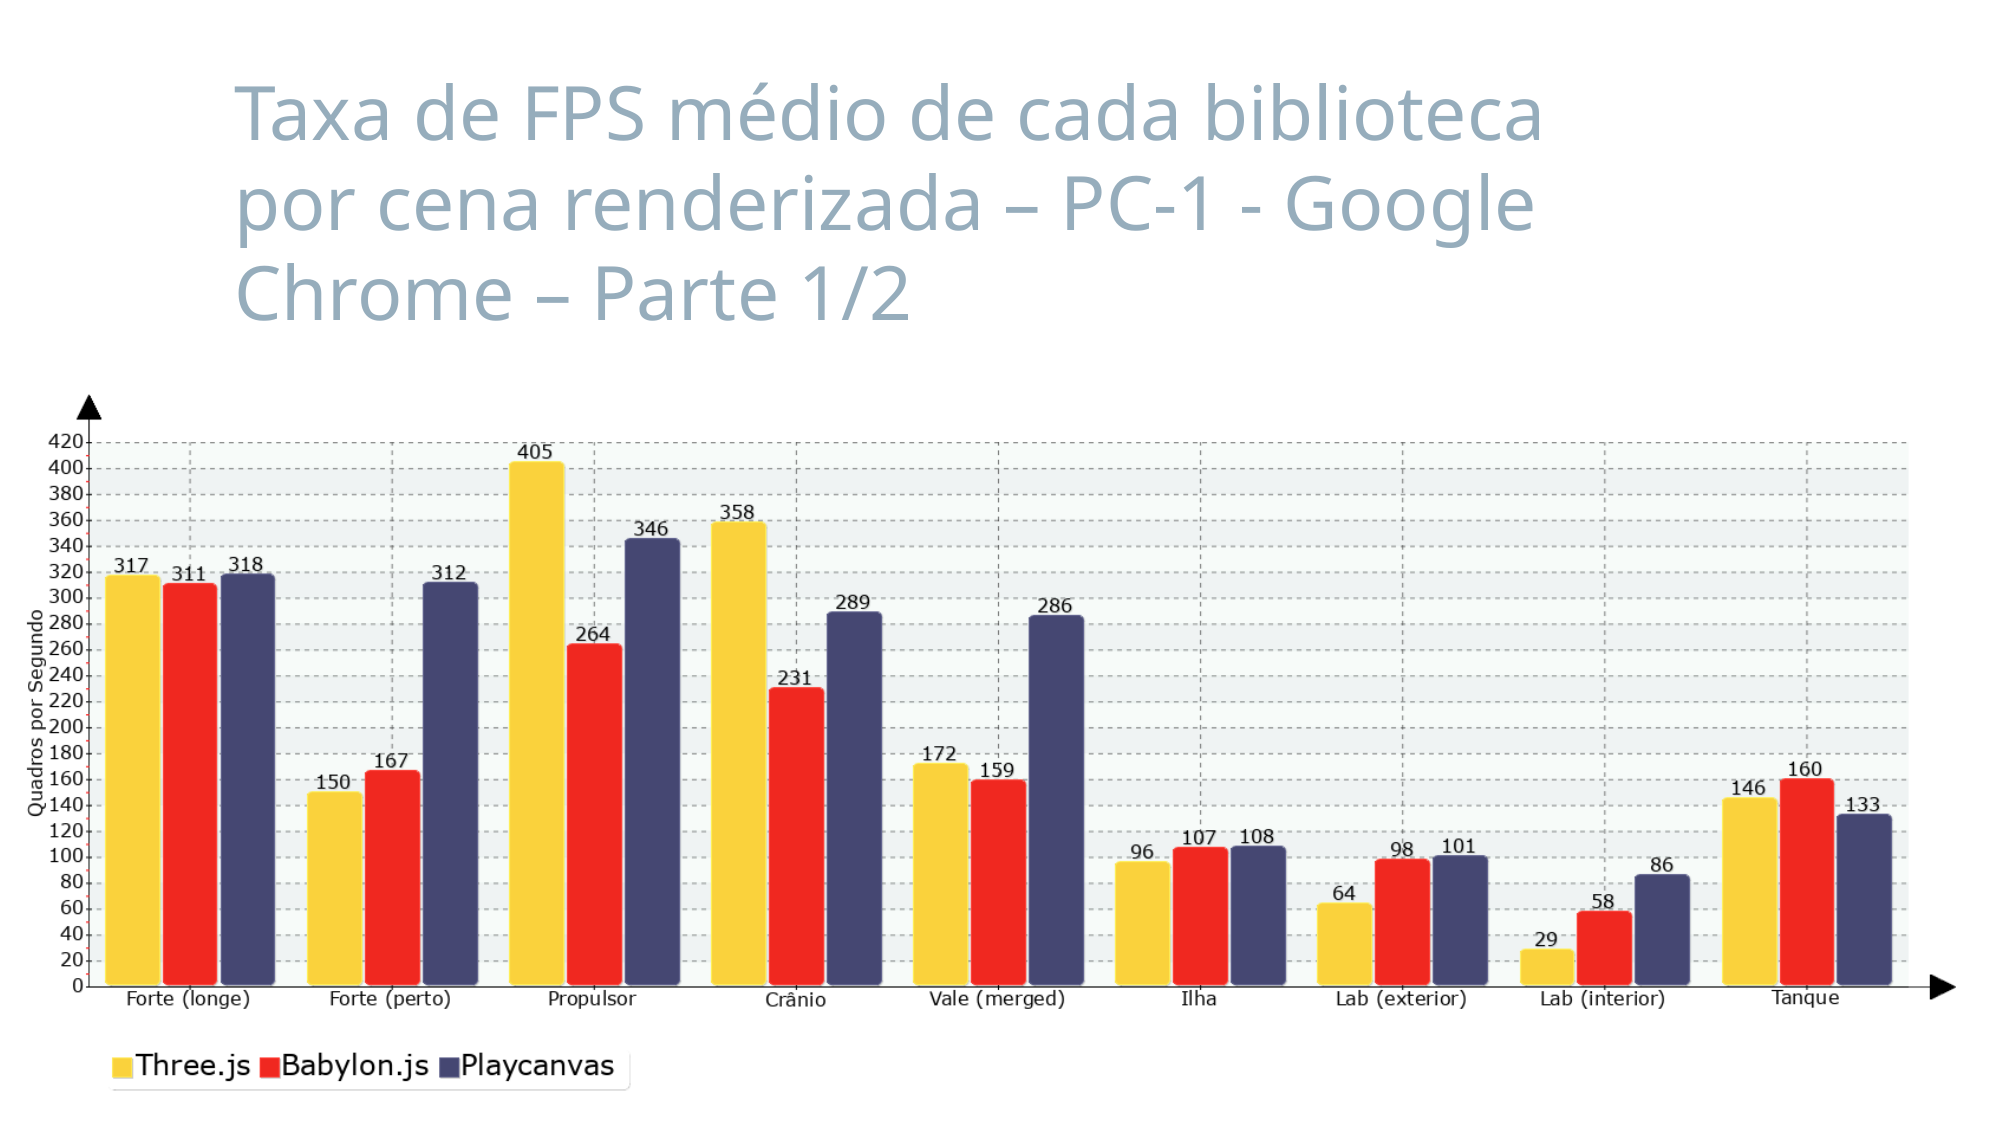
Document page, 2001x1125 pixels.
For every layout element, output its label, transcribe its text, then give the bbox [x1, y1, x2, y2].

picture [0, 383, 2000, 1093]
title Taxa de FPS médio de cada biblioteca por cena renderizada – PC-1 - Google Chrome – Parte 1/2 [219, 141, 1657, 259]
